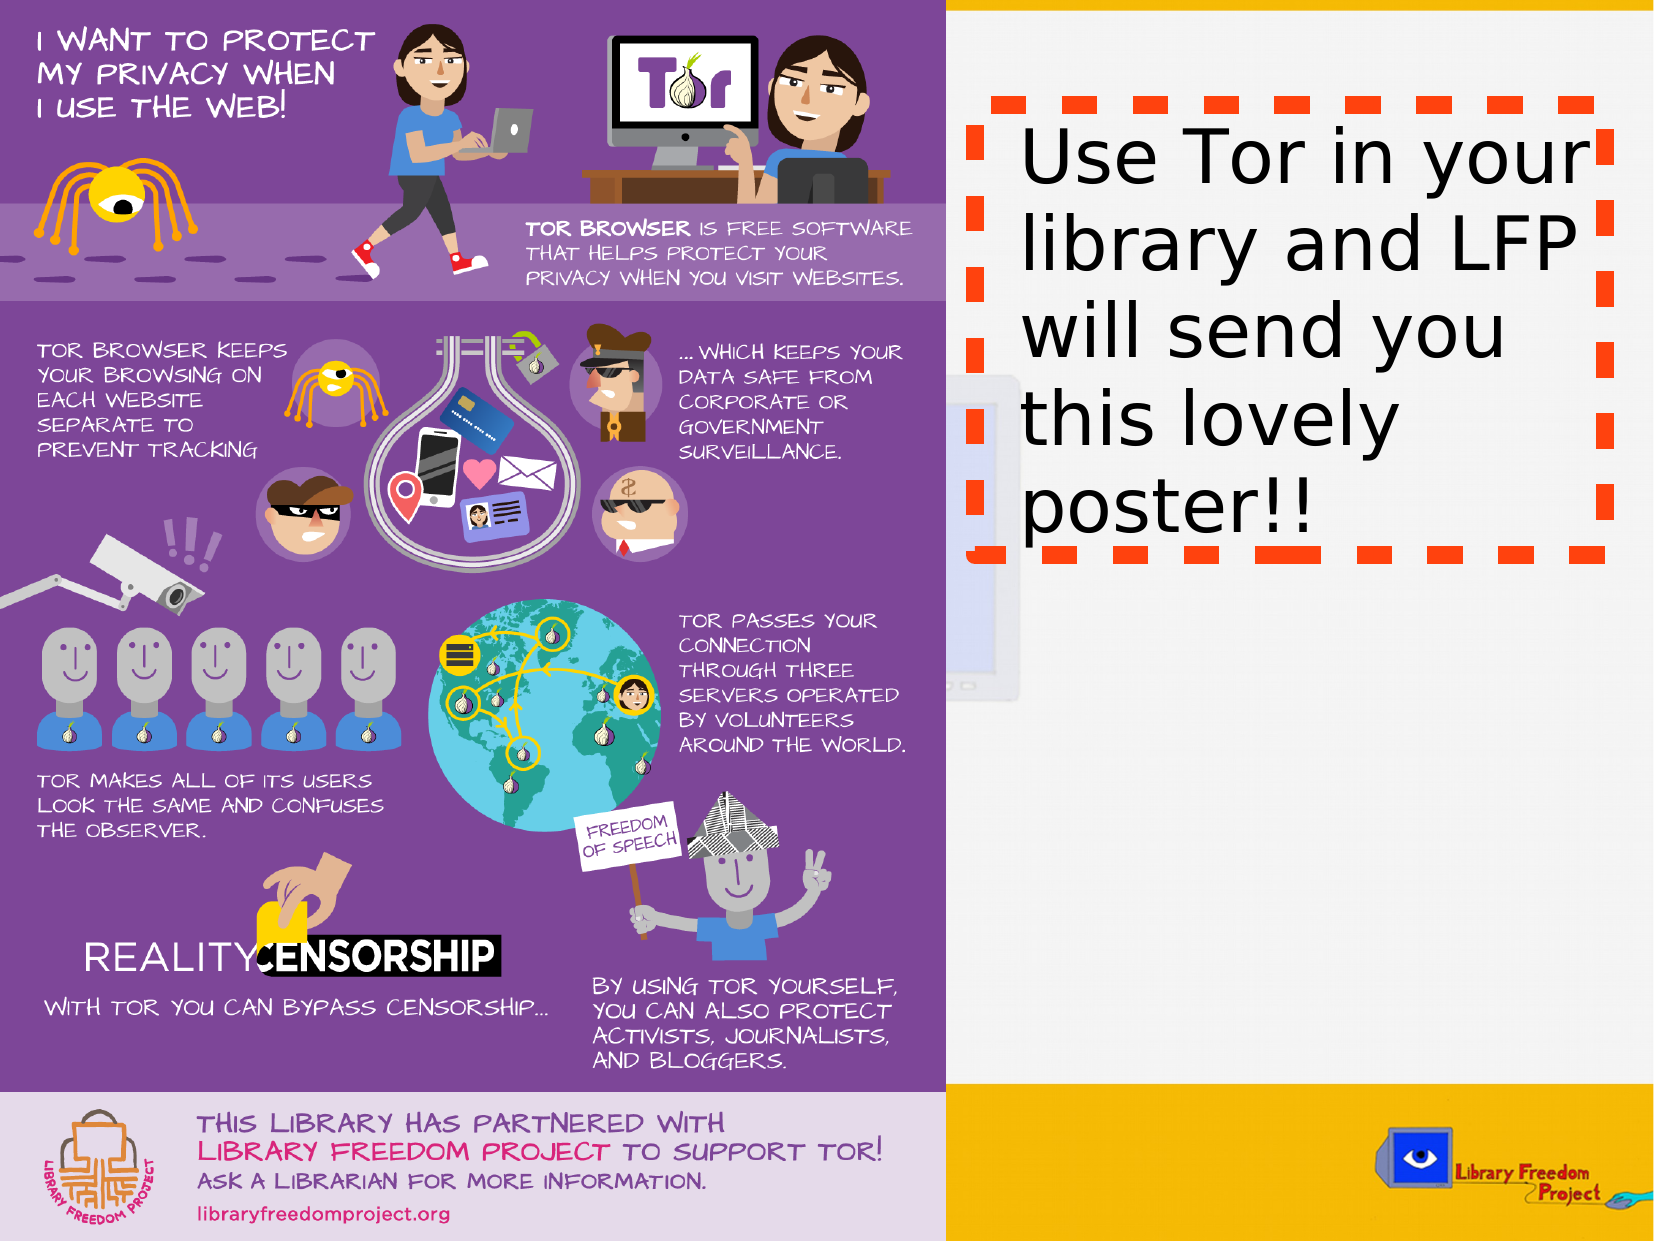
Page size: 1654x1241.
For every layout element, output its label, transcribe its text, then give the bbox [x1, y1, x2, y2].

picture [0, 0, 1654, 1241]
text_box Use Tor in your library and LFP will send you this lovely poster!! [975, 105, 1606, 556]
